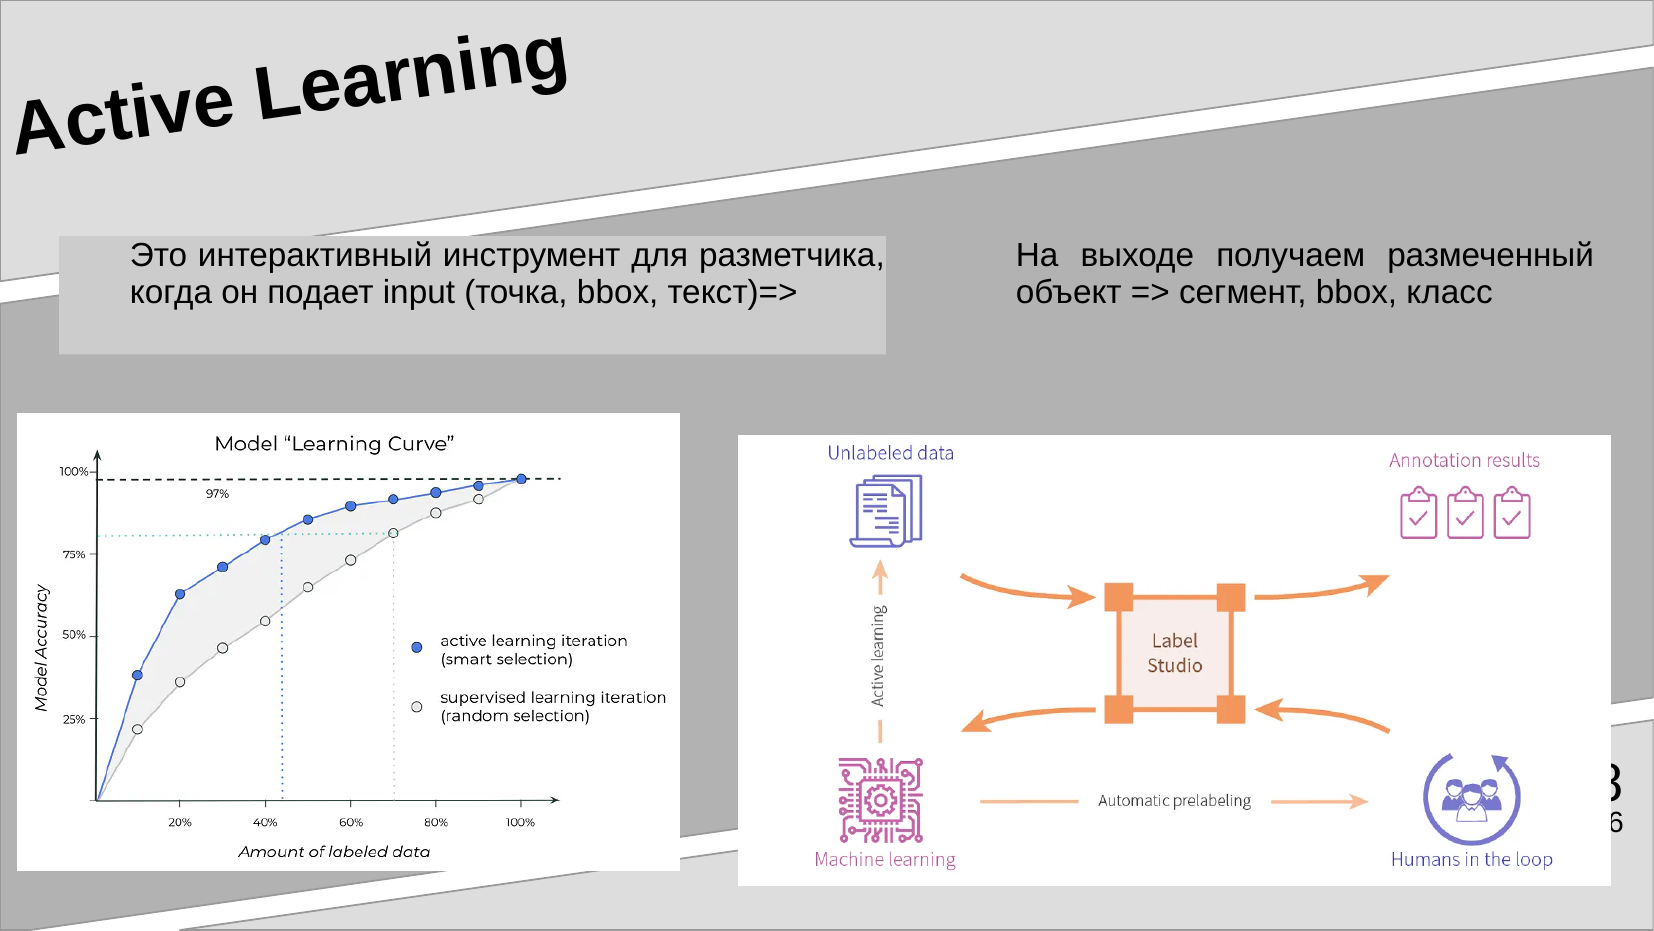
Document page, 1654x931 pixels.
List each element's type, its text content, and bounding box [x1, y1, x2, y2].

picture [738, 435, 1611, 886]
list Это интерактивный инструмент для разметчика, когда он подает input (точка, bbox, текст)=> [59, 236, 886, 355]
title Active Learning [0, 0, 663, 213]
picture [17, 413, 680, 872]
list На выходе получаем размеченный объект => сегмент, bbox, класс [944, 236, 1595, 355]
